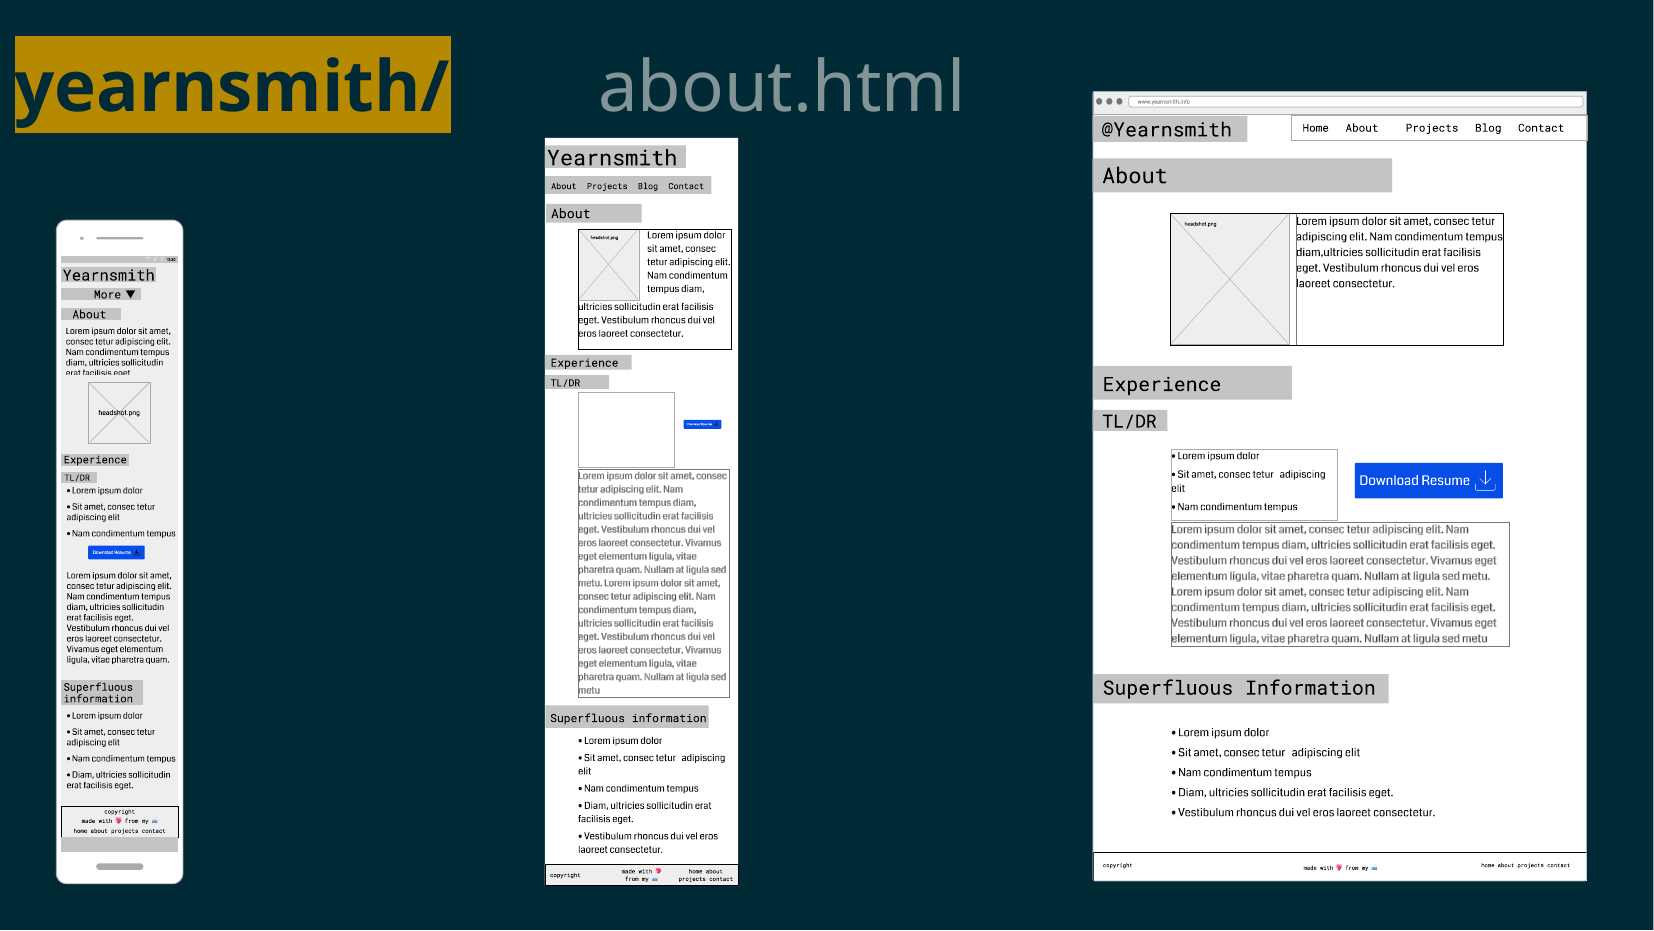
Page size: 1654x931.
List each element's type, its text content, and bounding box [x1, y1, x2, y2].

title about.html [598, 0, 1364, 172]
title Yearnsmith/ [14, 40, 555, 128]
picture [56, 220, 183, 884]
picture [545, 138, 738, 885]
picture [1093, 92, 1587, 881]
